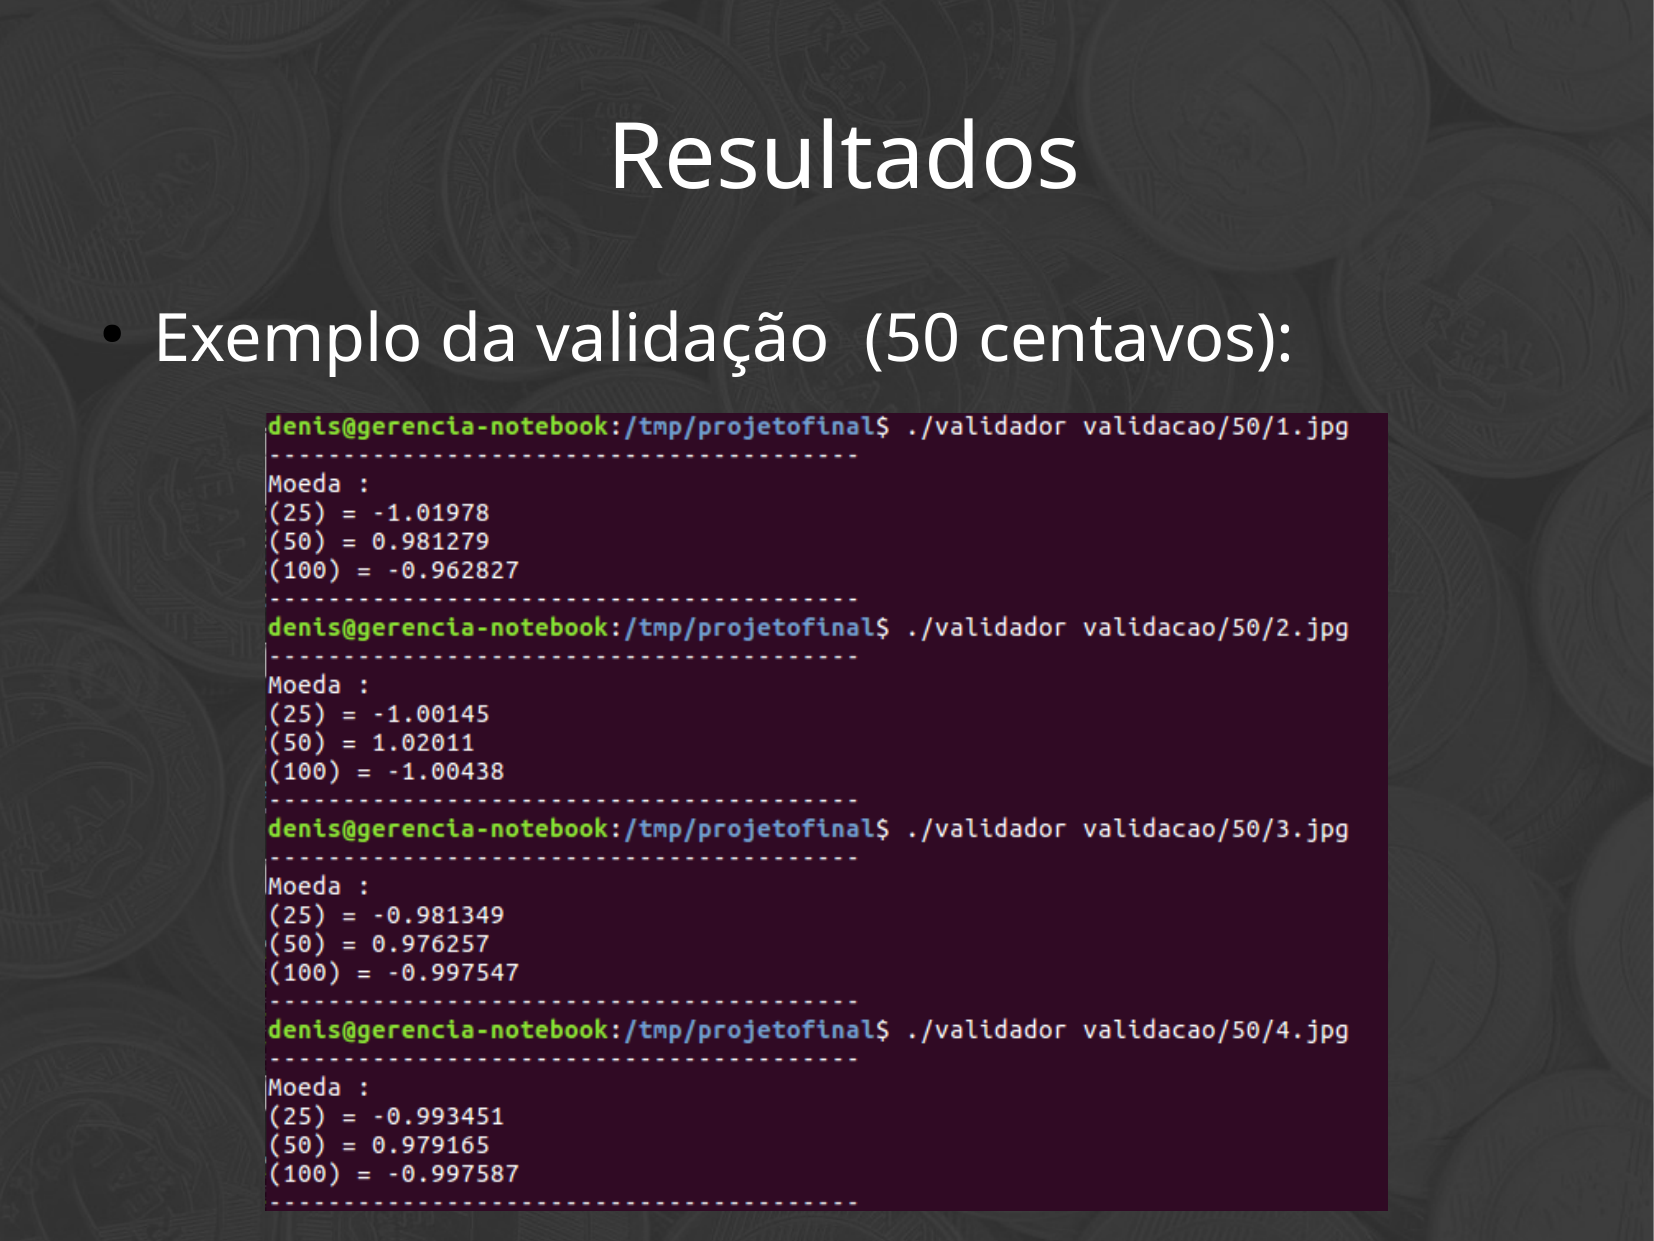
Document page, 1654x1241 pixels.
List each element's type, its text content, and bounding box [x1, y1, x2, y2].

title Resultados [82, 49, 1571, 257]
list Exemplo da validação (50 centavos): [82, 290, 1571, 1010]
picture [0, 0, 1654, 1241]
